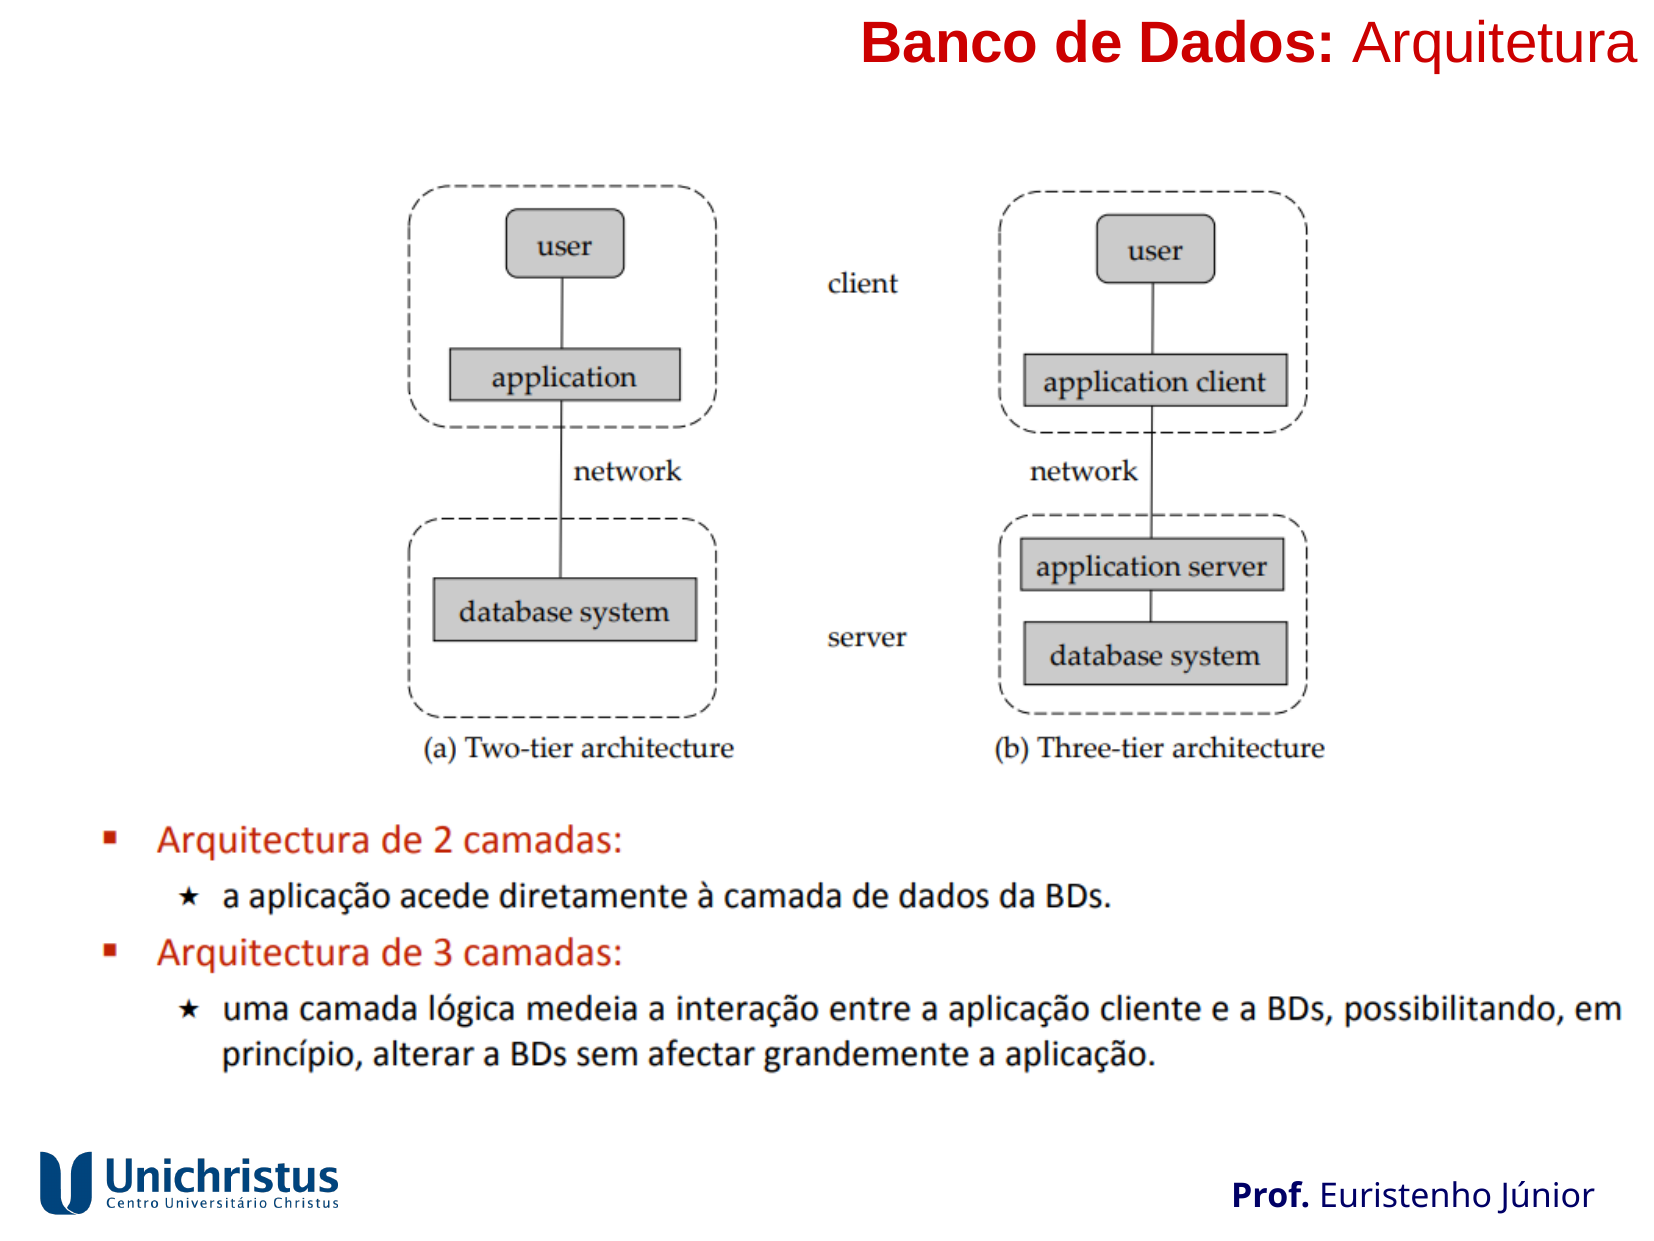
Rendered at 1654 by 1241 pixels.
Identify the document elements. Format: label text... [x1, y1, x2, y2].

picture [35, 1148, 343, 1217]
picture [59, 174, 1650, 1075]
text_box Banco de Dados: Arquitetura [845, 2, 1654, 83]
text_box Prof. Euristenho Júnior [1216, 1163, 1654, 1224]
